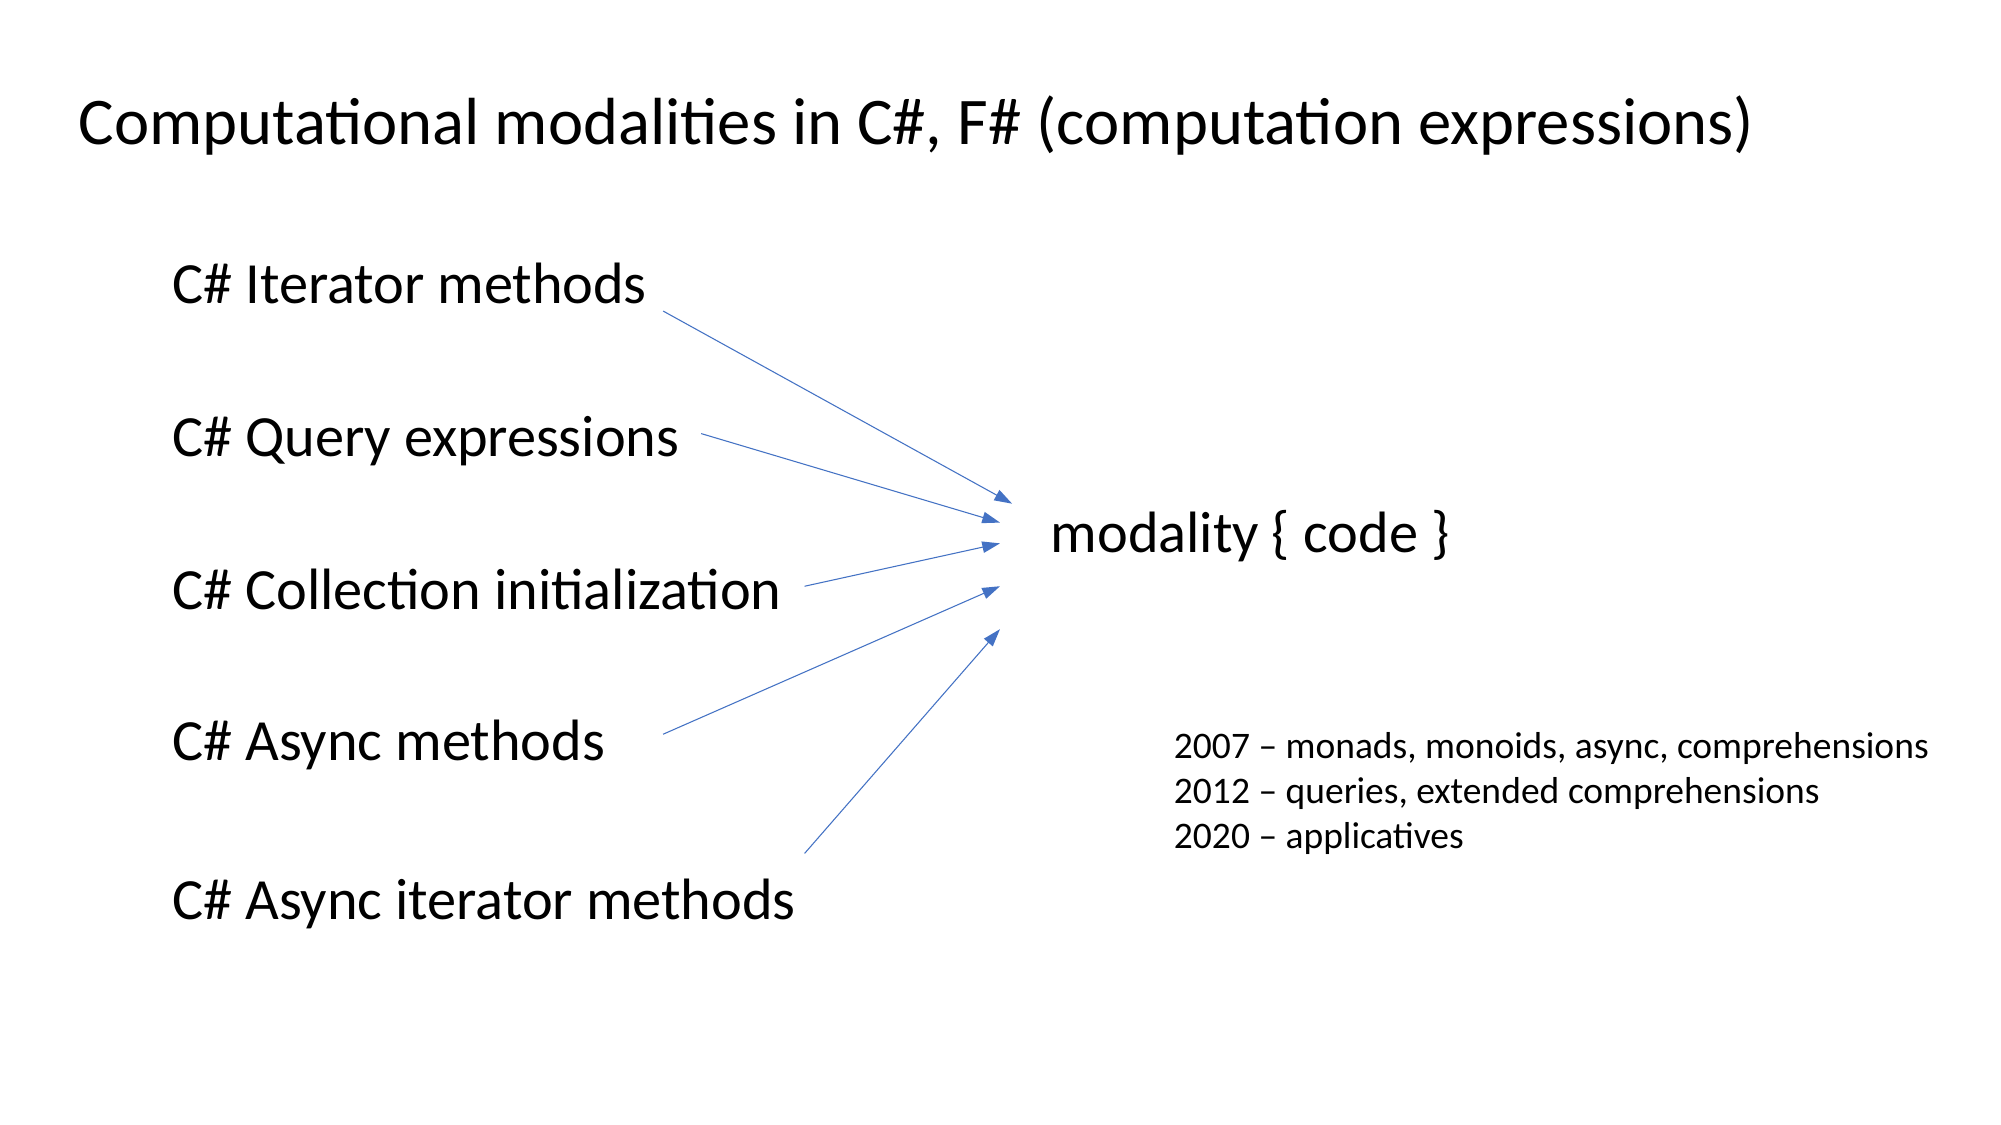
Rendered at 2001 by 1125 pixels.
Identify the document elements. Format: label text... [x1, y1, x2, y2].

text_box C# Async iterator methods [157, 853, 819, 940]
text_box C# Async methods [157, 694, 626, 781]
text_box modality { code } [1035, 486, 1930, 714]
text_box C# Query expressions [157, 390, 702, 477]
text_box C# Collection initialization [157, 543, 805, 630]
text_box C# Iterator methods [157, 238, 682, 324]
text_box Computational modalities in C#, F# (computation expressions) [0, 70, 1909, 167]
text_box 2007 – monads, monoids, async, comprehensions 2012 – queries, extended comprehensions 2020 – applicatives [1158, 713, 1954, 866]
